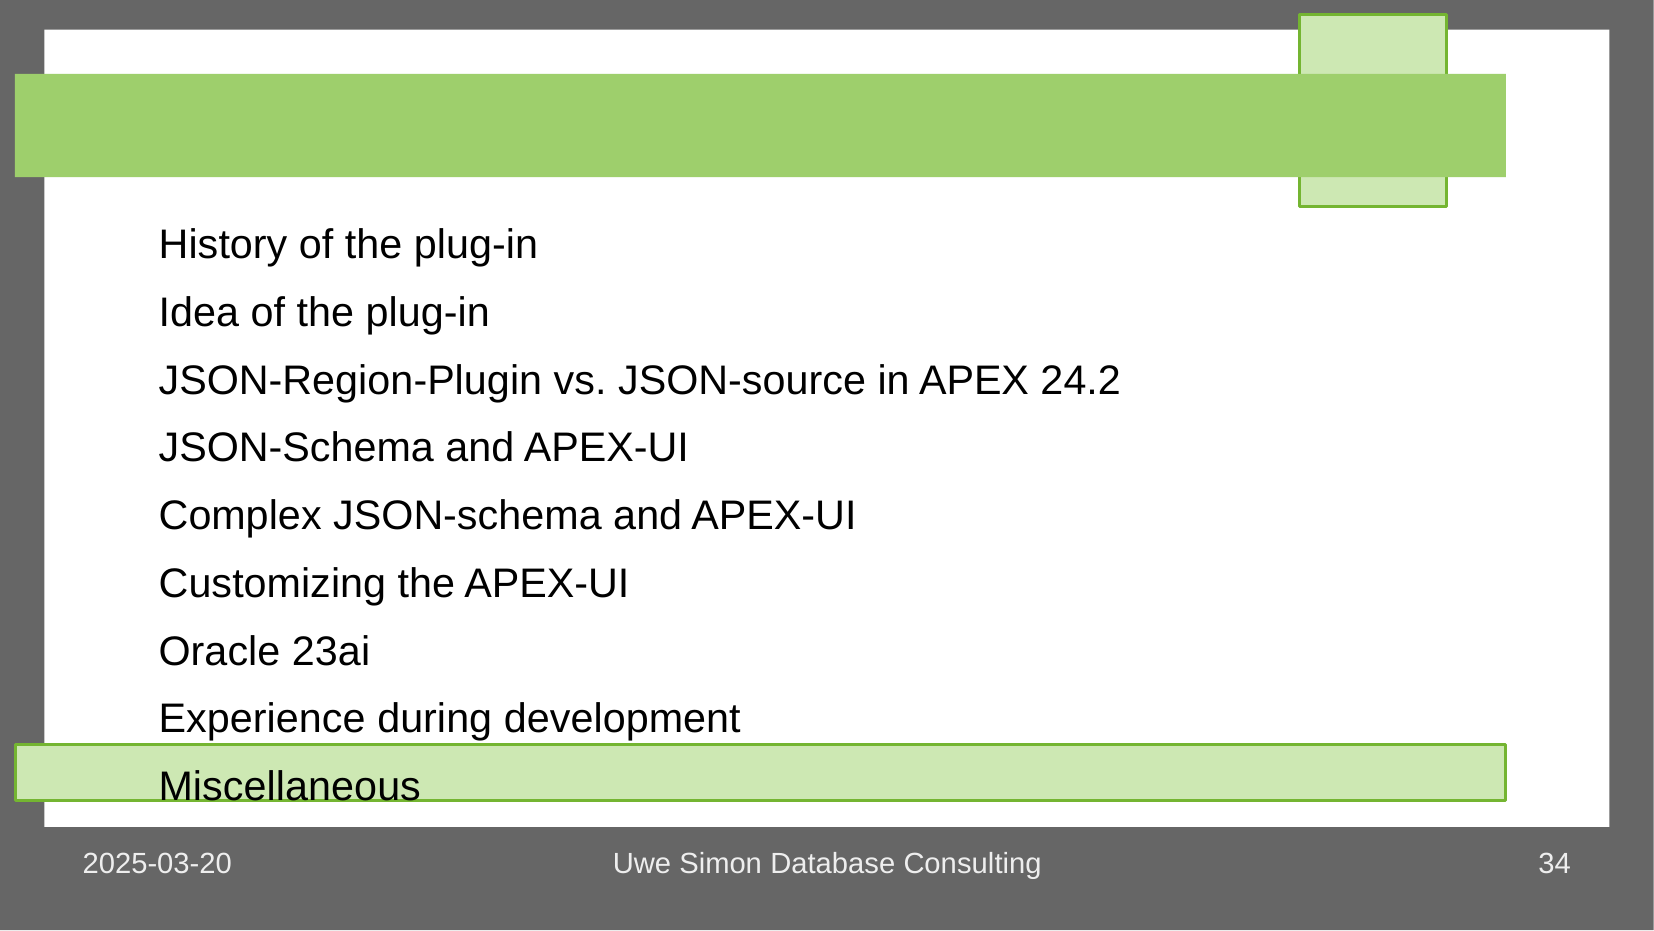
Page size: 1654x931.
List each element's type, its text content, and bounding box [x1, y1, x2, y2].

text_box [15, 744, 88, 801]
list History of the plug-in Idea of the plug-in JSON-Region-Plugin vs. JSON-source in APEX 24.2 JSON-Schema and APEX-UI Complex JSON-schema and APEX-UI Customizing the APEX-UI Oracle 23ai Experience during development Miscellaneous [88, 221, 1565, 813]
